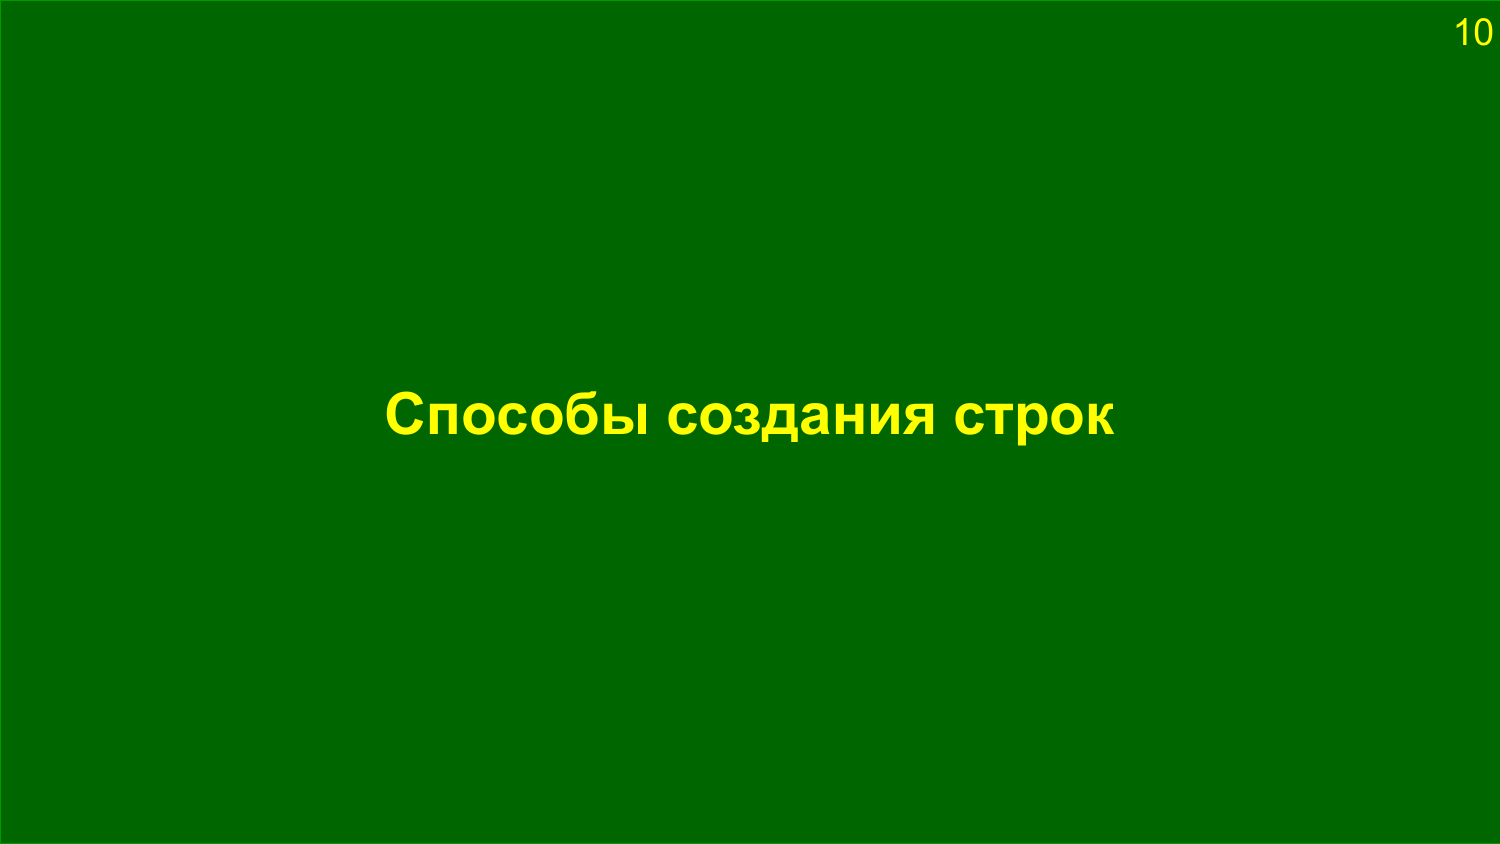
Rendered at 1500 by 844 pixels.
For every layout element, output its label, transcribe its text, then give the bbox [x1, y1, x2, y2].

title Способы создания строк [75, 320, 1425, 508]
